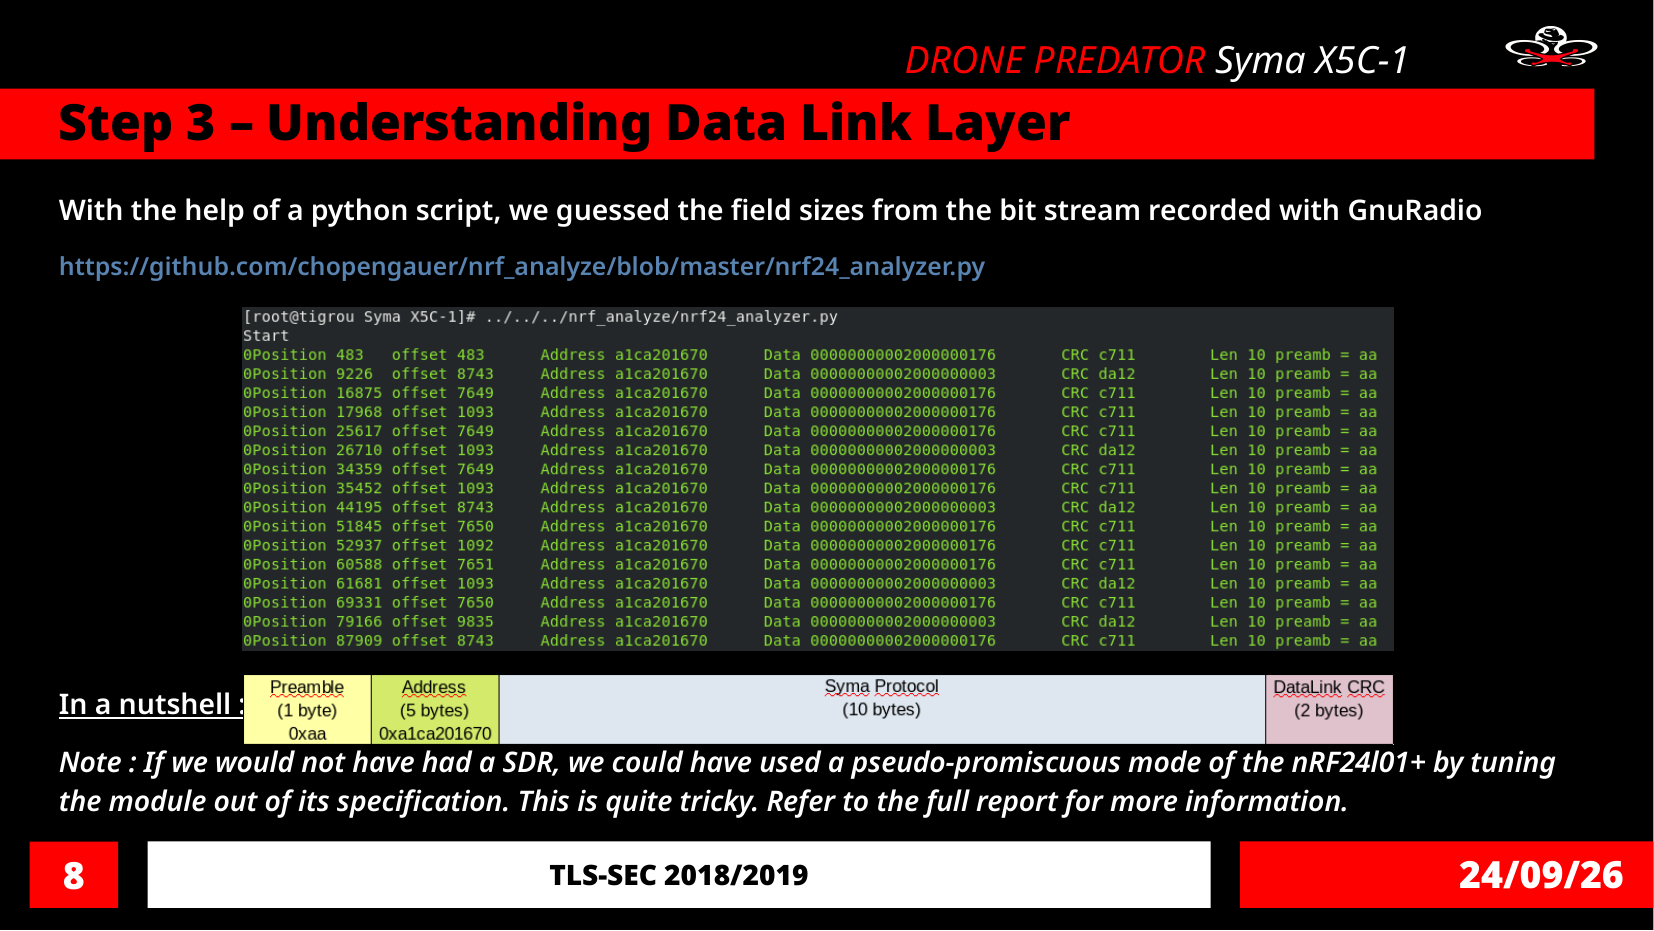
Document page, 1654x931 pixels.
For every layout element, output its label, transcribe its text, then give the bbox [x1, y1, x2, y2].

picture [1488, 15, 1617, 80]
list With the help of a python script, we guessed the field sizes from the bit stream recorded with GnuRadio https://github.com/chopengauer/nrf_analyze/blob/master/nrf24_analyzer.py In a nutshell : Note : If we would not have had a SDR, we could have used a pseudo-promiscuous mode of the nRF24l01+ by tuning the module out of its specification. This is quite tricky. Refer to the full report for more information. [59, 190, 1583, 824]
picture [243, 674, 1394, 745]
picture [242, 307, 1394, 651]
title Step 3 – Understanding Data Link Layer [59, 44, 1595, 156]
